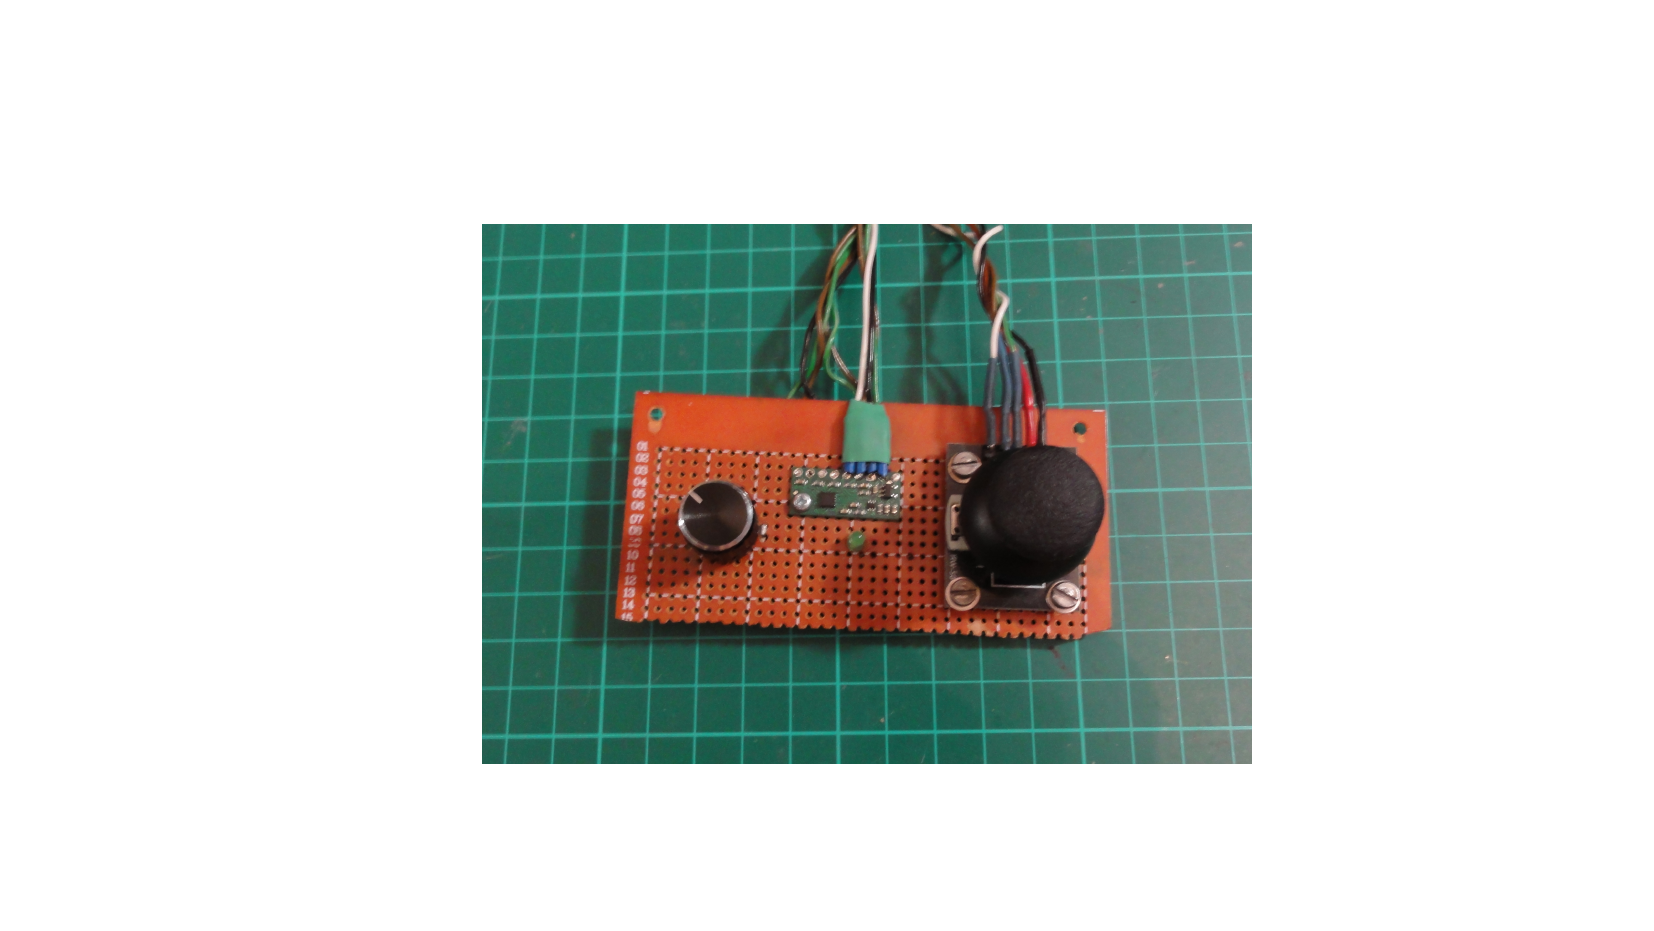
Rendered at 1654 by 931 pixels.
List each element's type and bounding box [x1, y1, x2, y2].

picture [482, 224, 1252, 764]
